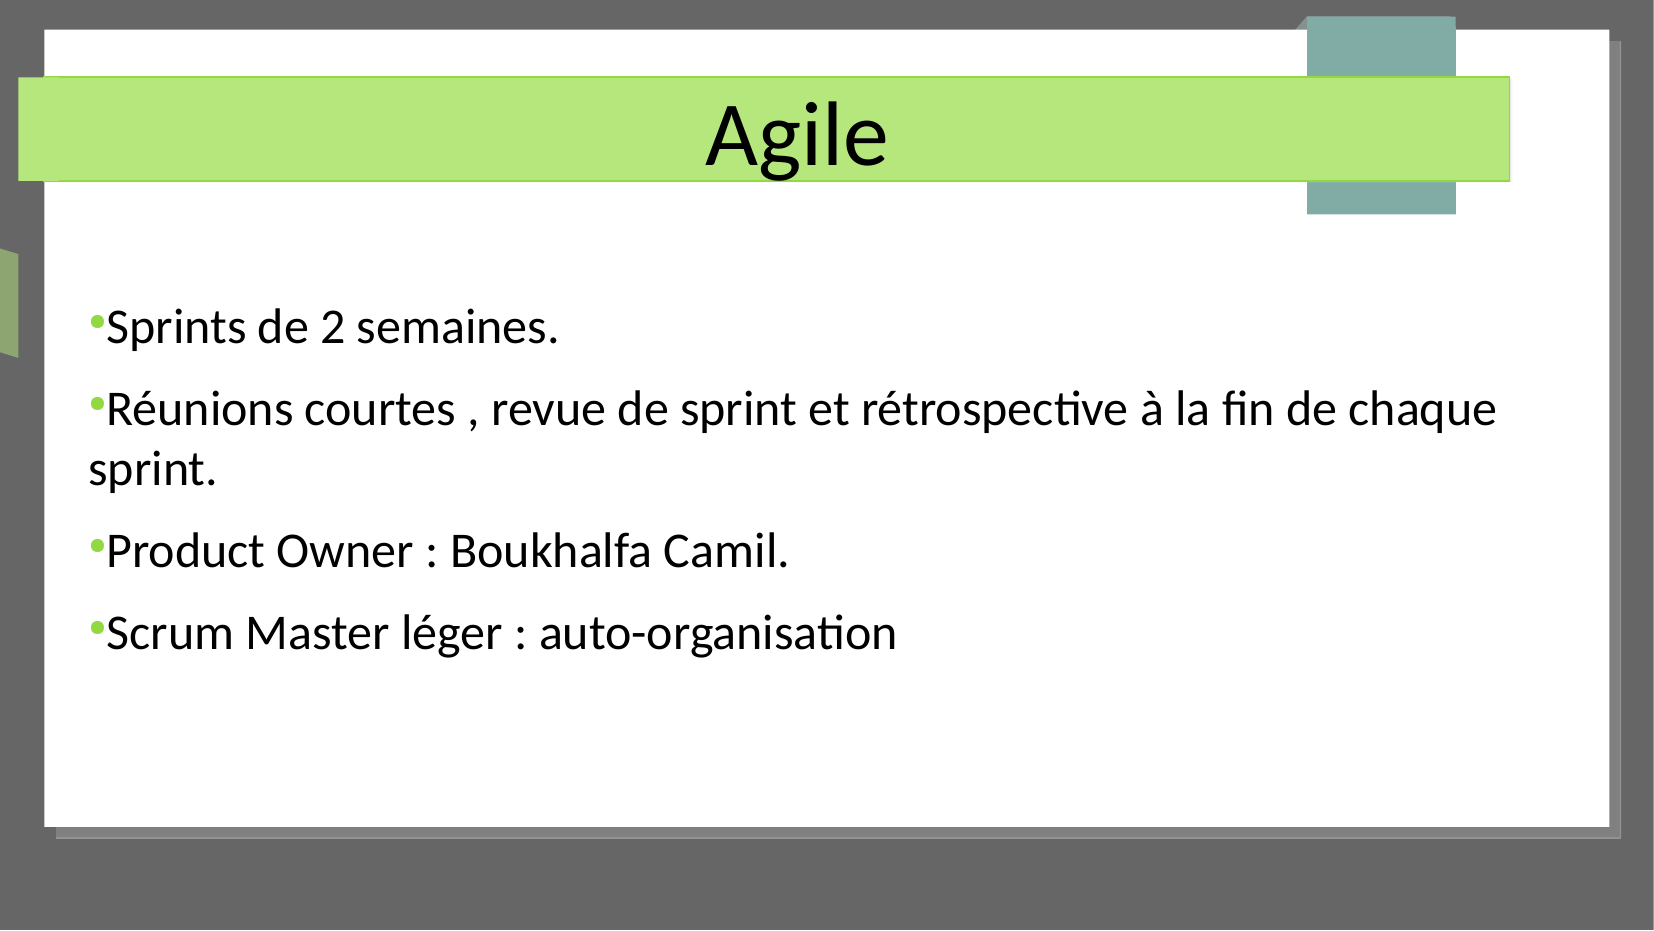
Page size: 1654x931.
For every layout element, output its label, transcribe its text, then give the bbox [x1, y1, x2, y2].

list Sprints de 2 semaines. Réunions courtes , revue de sprint et rétrospective à la fin de chaque sprint. Product Owner : Boukhalfa Camil. Scrum Master léger : auto-organisation [88, 221, 1565, 813]
title Agile [88, 73, 1506, 178]
